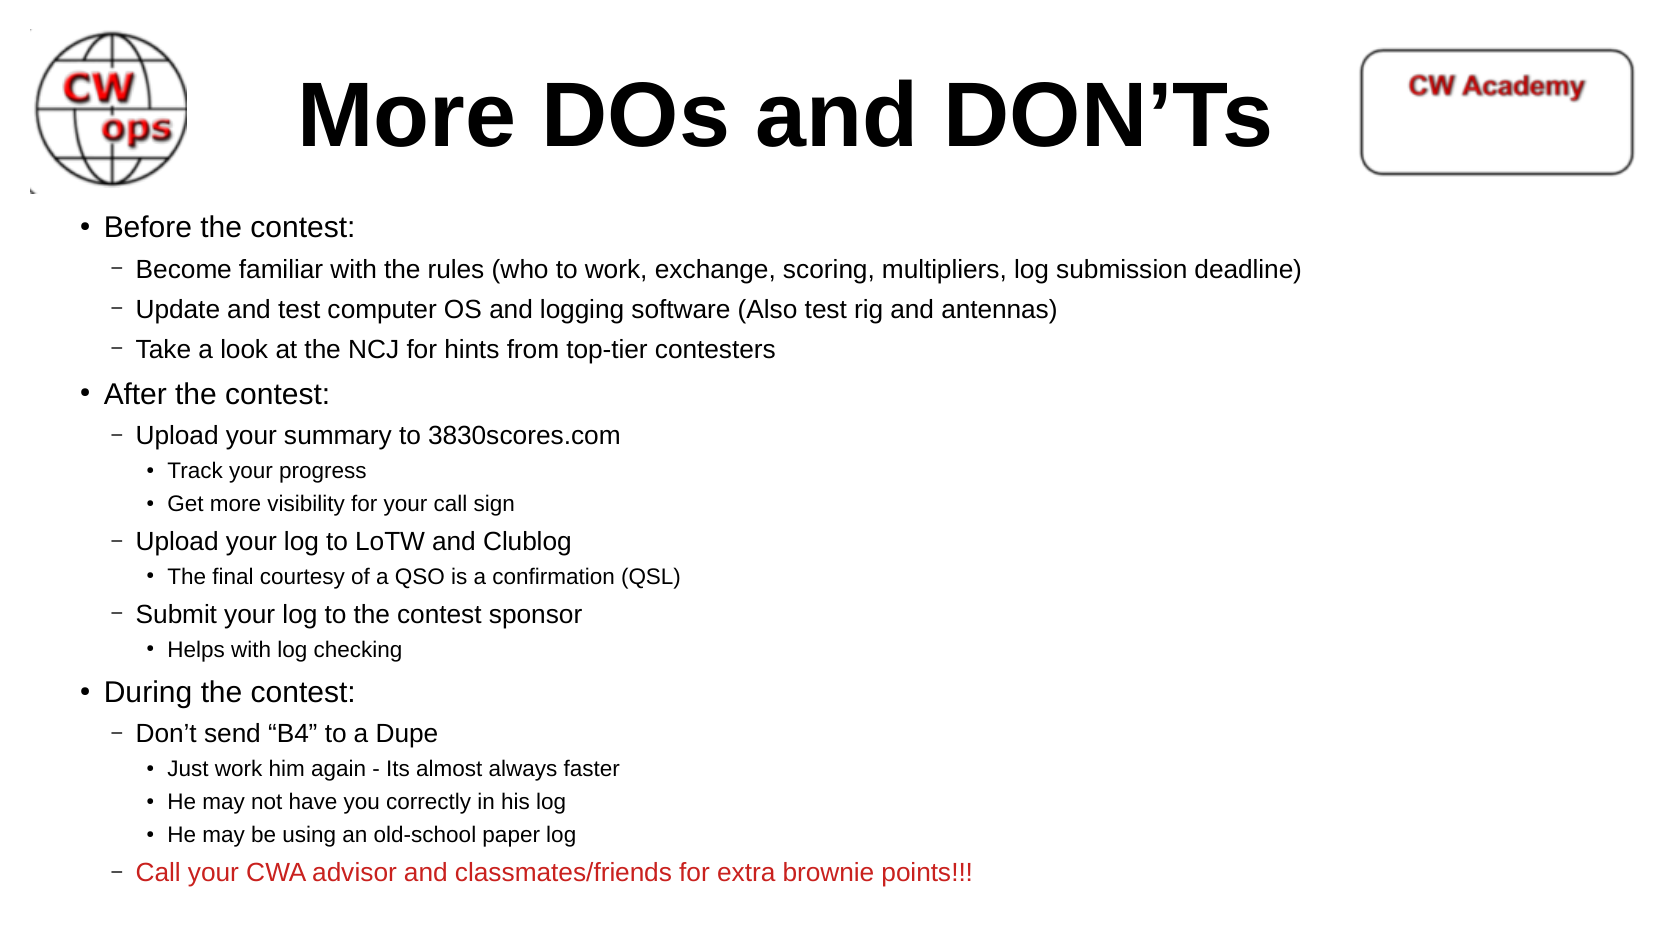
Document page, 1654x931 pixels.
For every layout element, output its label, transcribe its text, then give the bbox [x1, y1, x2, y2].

picture [1531, 37, 1640, 186]
title More DOs and DON’Ts [41, 37, 1531, 193]
picture [30, 29, 187, 194]
list Before the contest: Become familiar with the rules (who to work, exchange, scoring, multipliers, log submission deadline) Update and test computer OS and logging software (Also test rig and antennas) Take a look at the NCJ for hints from top-tier contesters After the contest: Upload your summary to 3830scores.com Track your progress Get more visibility for your call sign Upload your log to LoTW and Clublog The final courtesy of a QSO is a confirmation (QSL) Submit your log to the contest sponsor Helps with log checking During the contest: Don’t send “B4” to a Dupe Just work him again - Its almost always faster He may not have you correctly in his log He may be using an old-school paper log Call your CWA advisor and classmates/friends for extra brownie points!!! [71, 210, 1561, 901]
